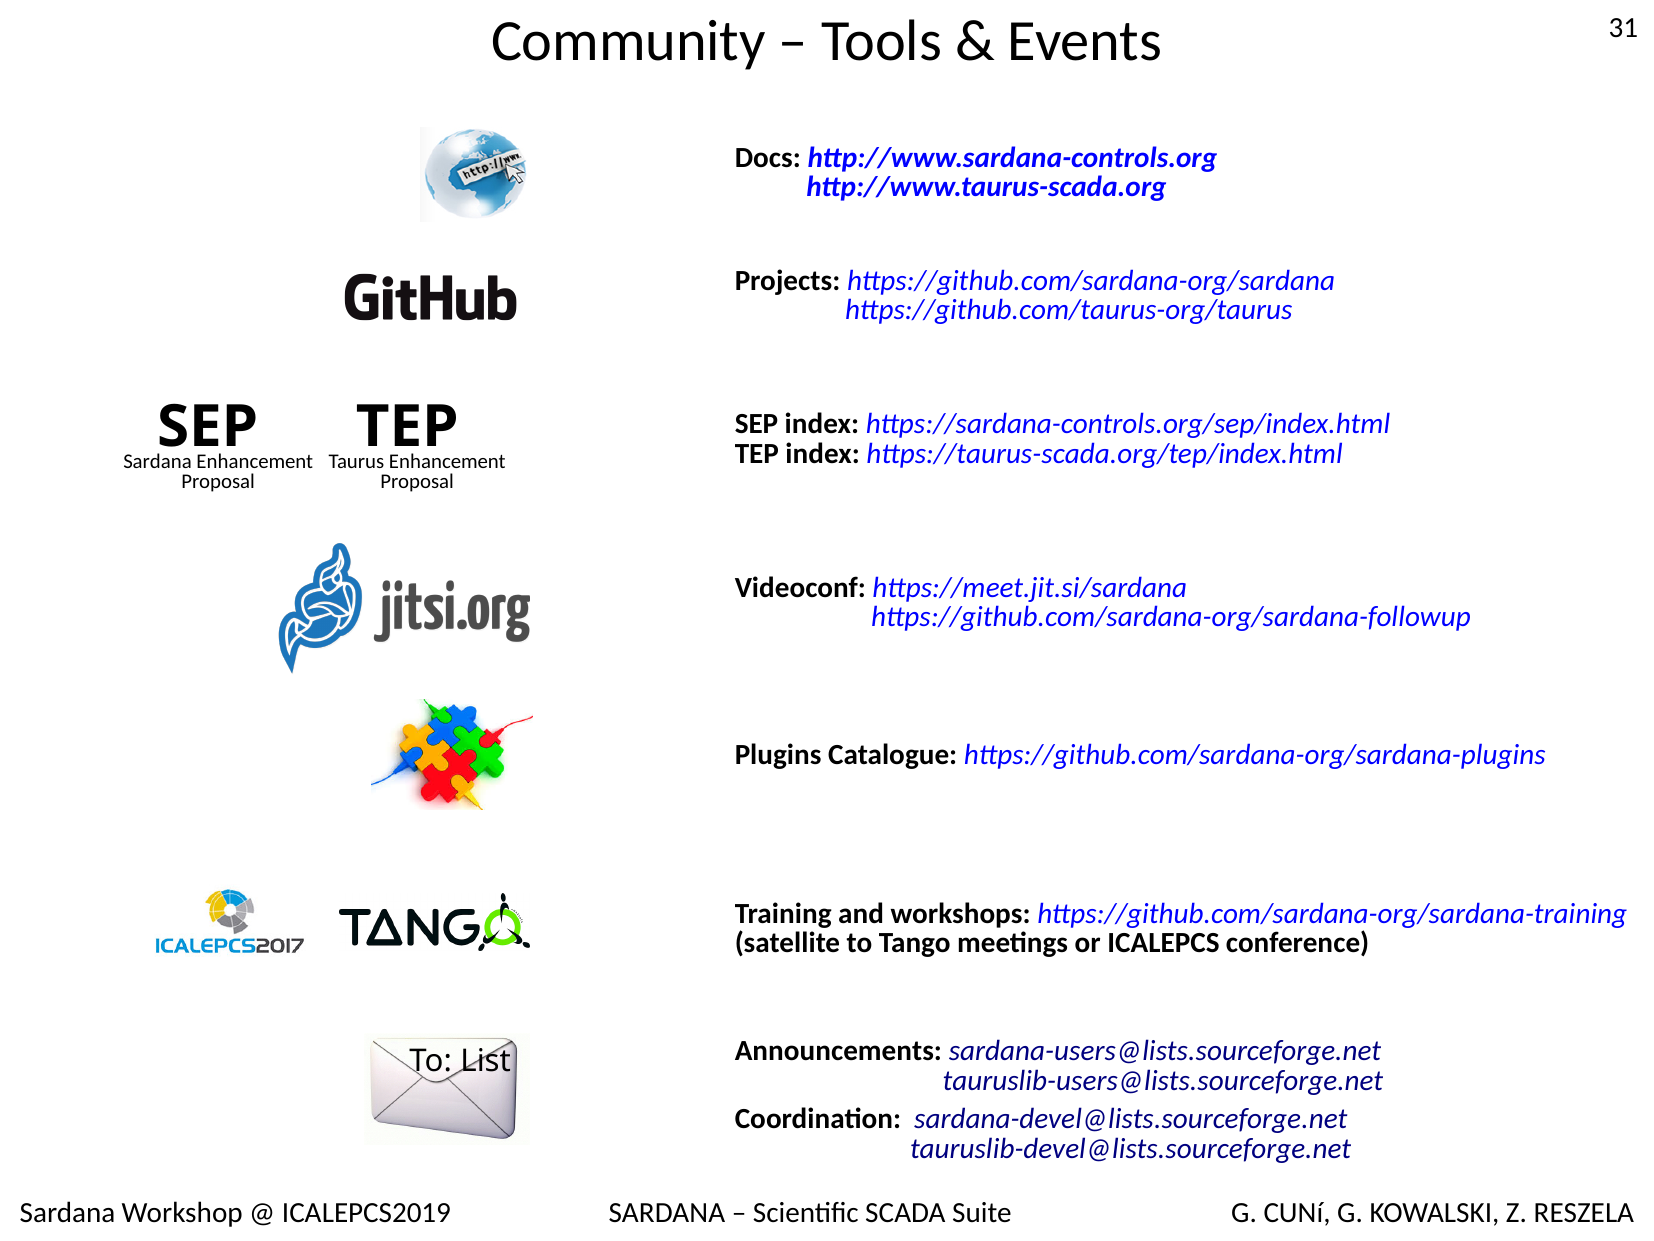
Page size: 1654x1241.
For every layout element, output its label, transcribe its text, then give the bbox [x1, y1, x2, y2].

picture [364, 1033, 530, 1145]
text_box Projects: https://github.com/sardana-org/sardana https://github.com/taurus-org/taurus [720, 260, 1385, 335]
text_box Docs: http://www.sardana-controls.org http://www.taurus-scada.org [720, 137, 1233, 212]
title Community – Tools & Events [82, 2, 1571, 91]
picture [371, 699, 533, 811]
text_box Taurus Enhancement Proposal [304, 445, 530, 507]
text_box To: List [394, 1030, 530, 1115]
text_box Announcements: sardana-users@lists.sourceforge.net tauruslib-users@lists.sourceforge.net [720, 1002, 1456, 1135]
text_box Coordination: sardana-devel@lists.sourceforge.net tauruslib-devel@lists.sourceforge.net [720, 1099, 1415, 1177]
text_box SEP [142, 376, 297, 445]
picture [278, 542, 530, 676]
text_box Videoconf: https://meet.jit.si/sardana https://github.com/sardana-org/sardana-followup [720, 567, 1516, 650]
text_box Sardana Enhancement Proposal [88, 445, 304, 507]
text_box SEP index: https://sardana-controls.org/sep/index.html TEP index: https://taurus-scada.org/tep/index.html [720, 404, 1411, 479]
text_box TEP [340, 376, 493, 445]
picture [420, 127, 530, 222]
picture [139, 854, 321, 990]
picture [339, 893, 530, 951]
picture [331, 256, 530, 339]
text_box Plugins Catalogue: https://github.com/sardana-org/sardana-plugins [720, 735, 1591, 812]
text_box Training and workshops: https://github.com/sardana-org/sardana-training (satellite to Tango meetings or ICALEPCS conference) [720, 864, 1654, 980]
